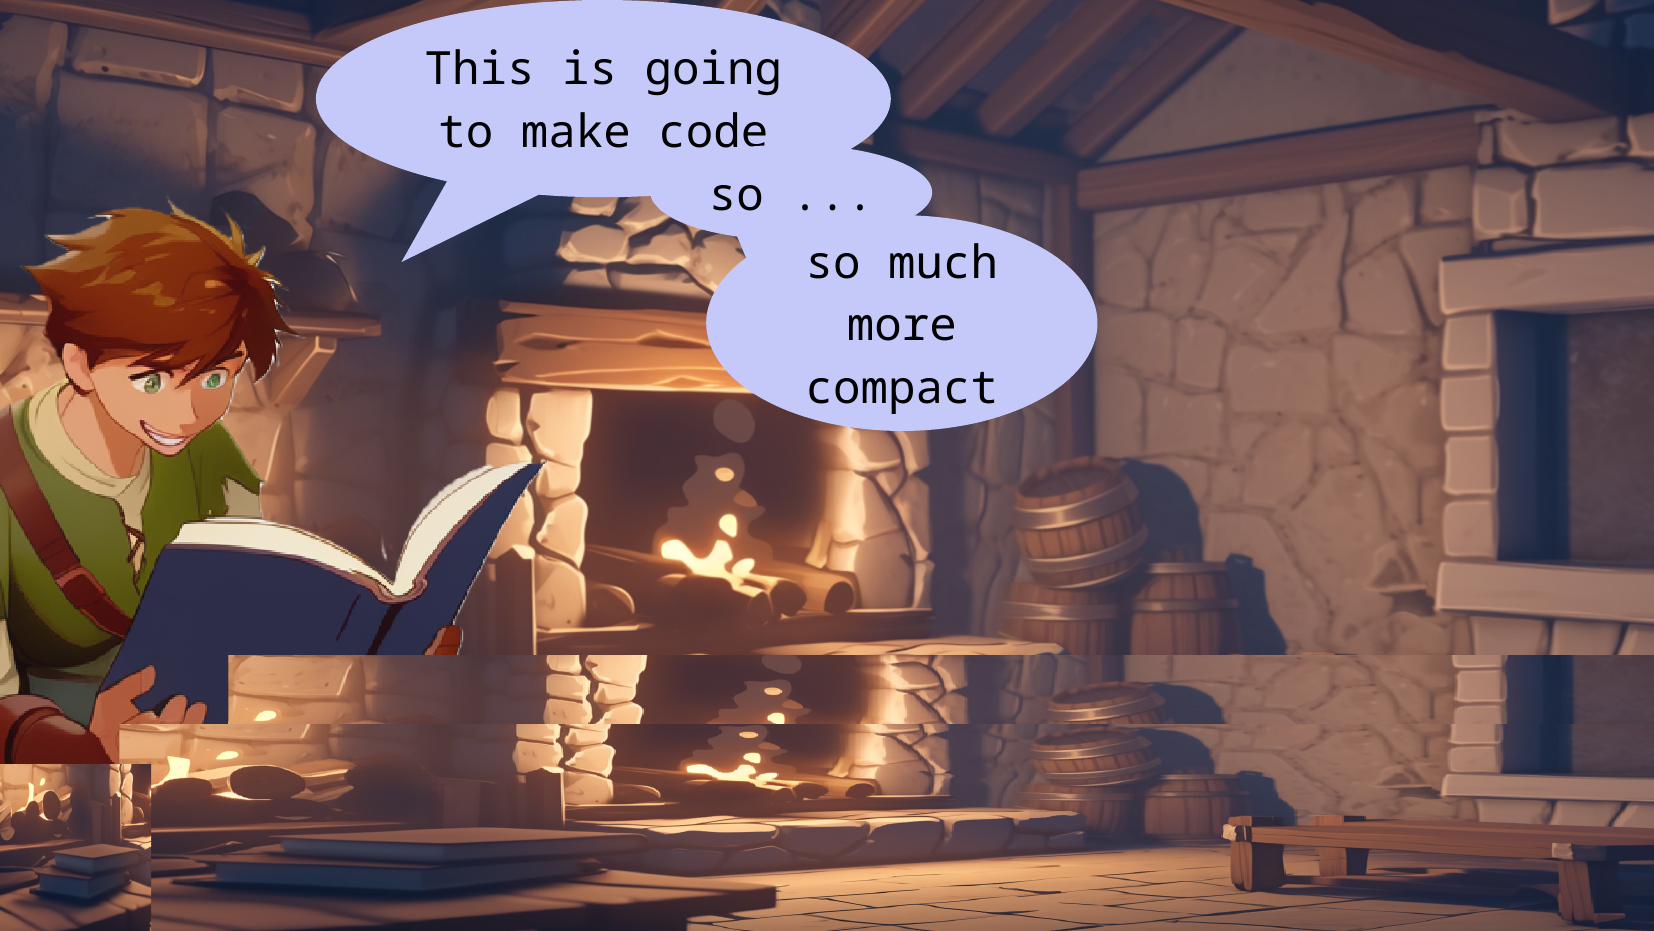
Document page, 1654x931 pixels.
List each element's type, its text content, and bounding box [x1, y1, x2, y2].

text_box This is going to make code [315, 0, 891, 263]
text_box so much more compact [706, 215, 1098, 431]
picture [0, 0, 1654, 931]
text_box so ... [650, 144, 933, 237]
